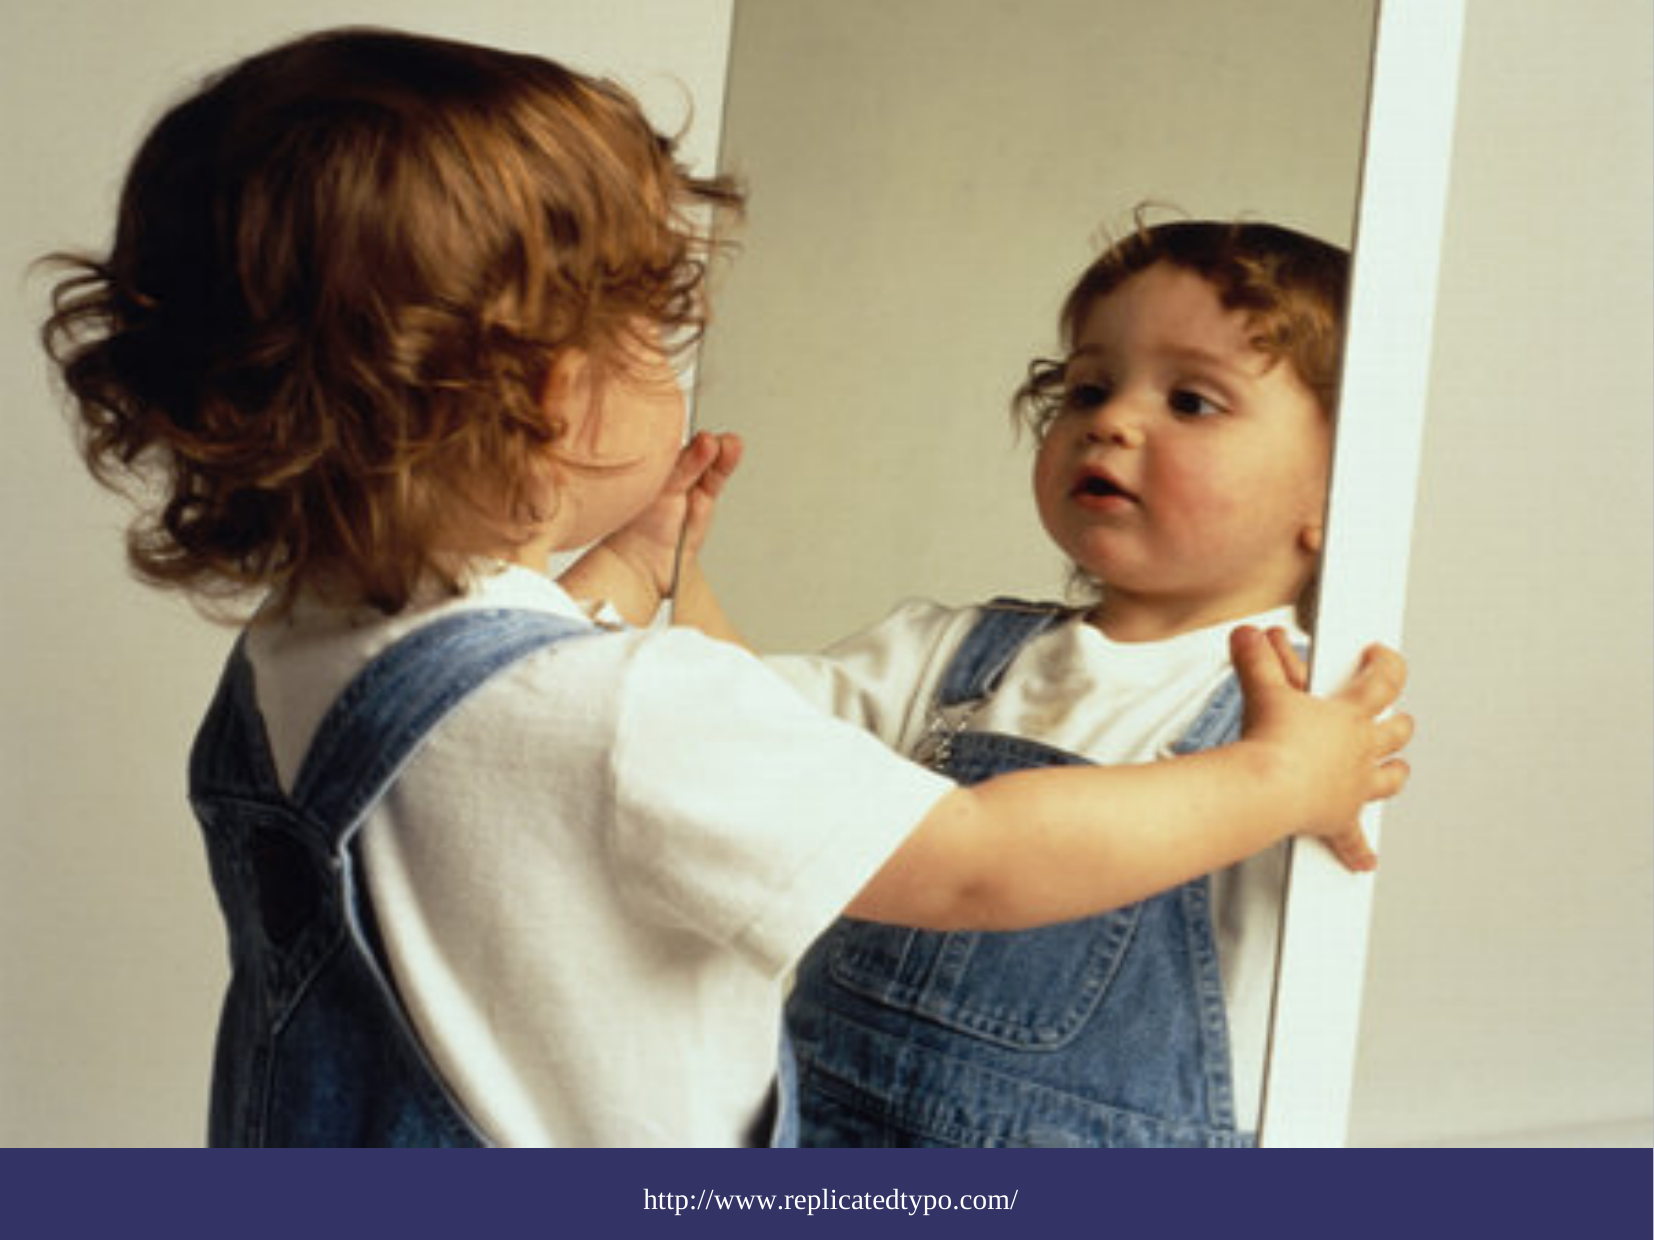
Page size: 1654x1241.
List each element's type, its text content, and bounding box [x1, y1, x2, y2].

picture [0, 0, 1654, 1148]
text_box http://www.replicatedtypo.com/ [86, 1162, 1576, 1238]
